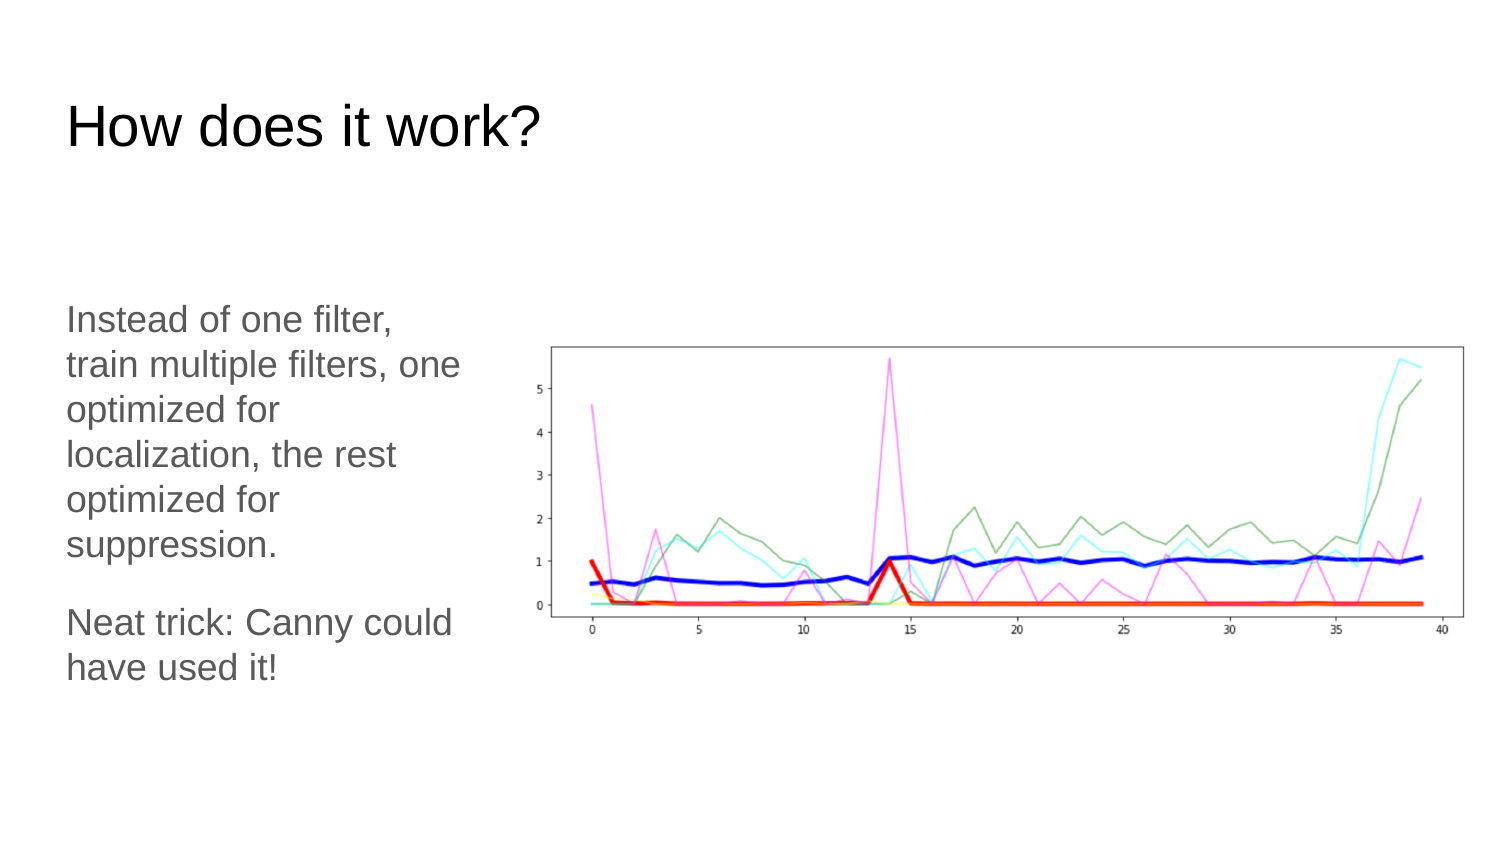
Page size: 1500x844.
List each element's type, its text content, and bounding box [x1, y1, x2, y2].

list Instead of one filter, train multiple filters, one optimized for localization, the rest optimized for suppression. Neat trick: Canny could have used it! [51, 189, 482, 795]
title How does it work? [51, 72, 1449, 167]
picture [514, 337, 1484, 645]
